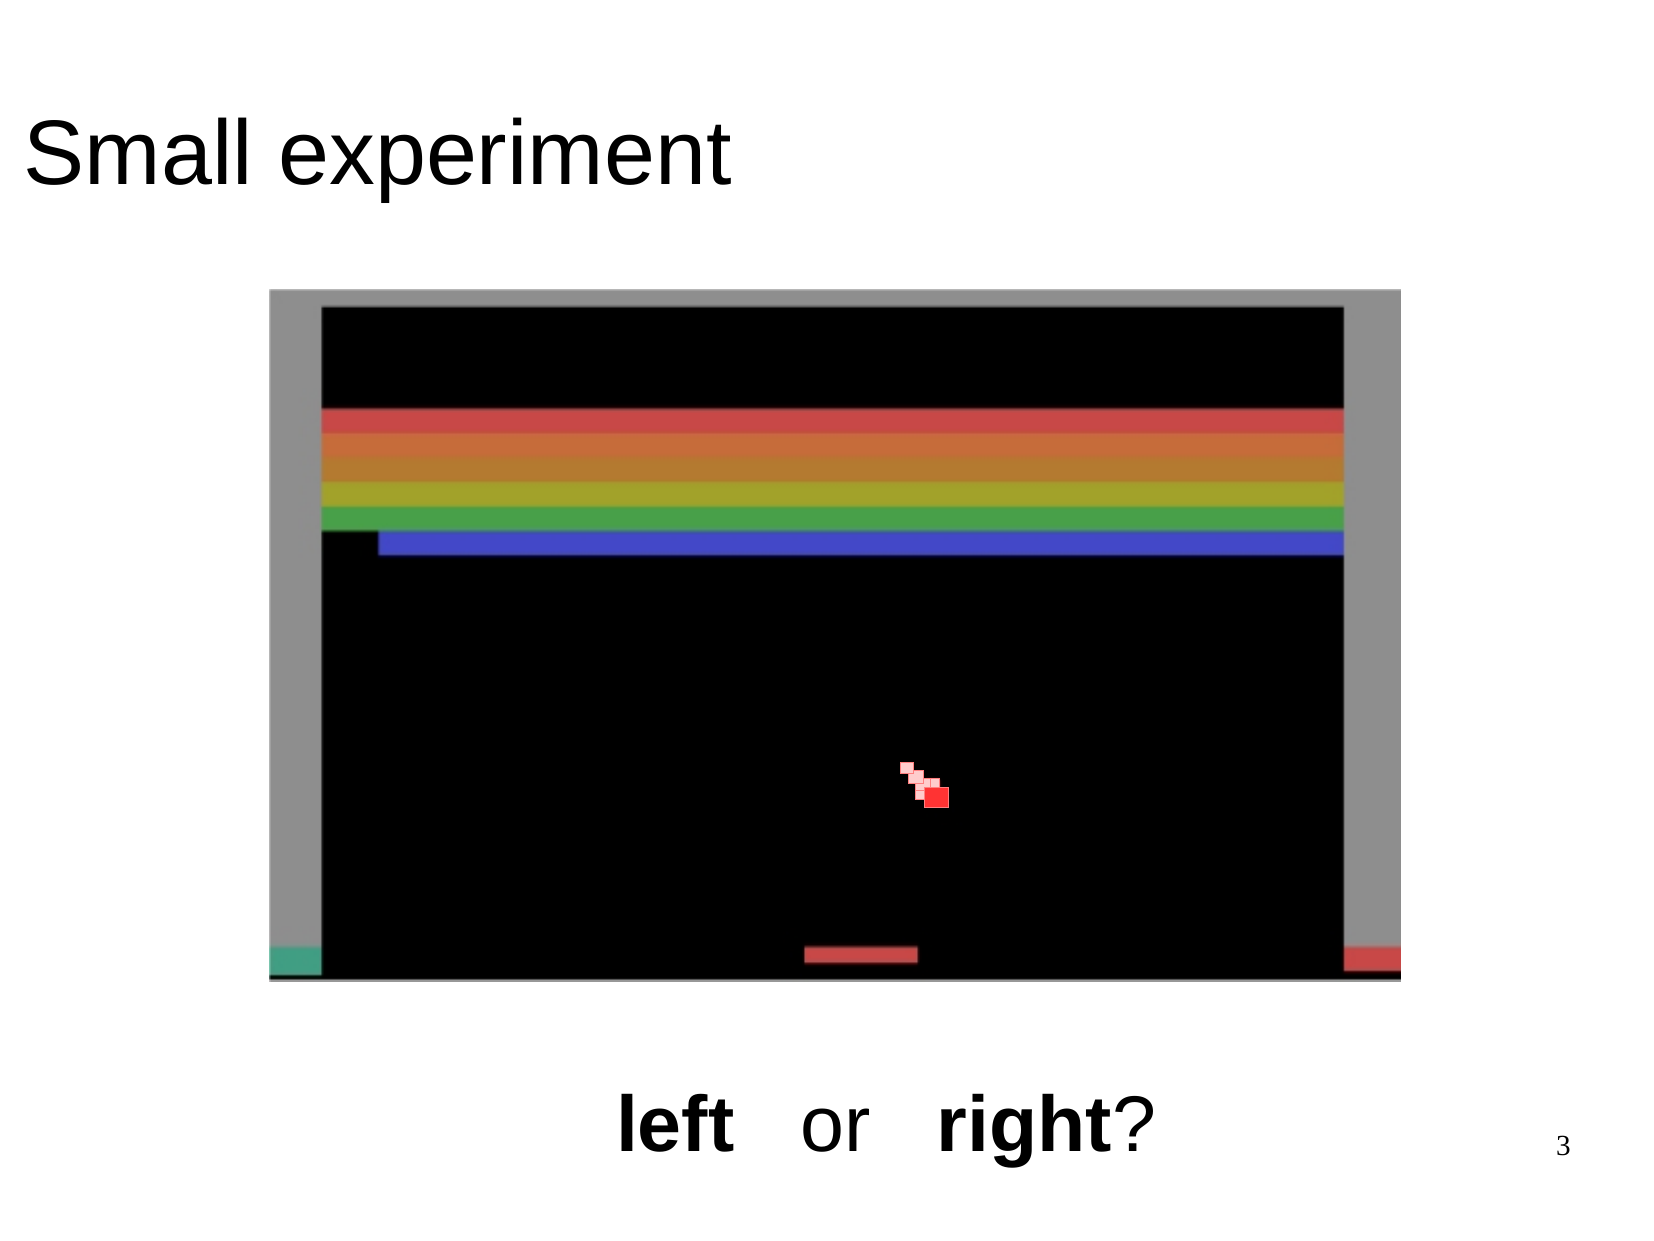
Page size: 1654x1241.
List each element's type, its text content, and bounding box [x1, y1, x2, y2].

text_box [900, 762, 949, 808]
title Small experiment [23, 49, 1512, 257]
list left or right? [560, 1080, 1164, 1171]
picture [269, 289, 1401, 982]
